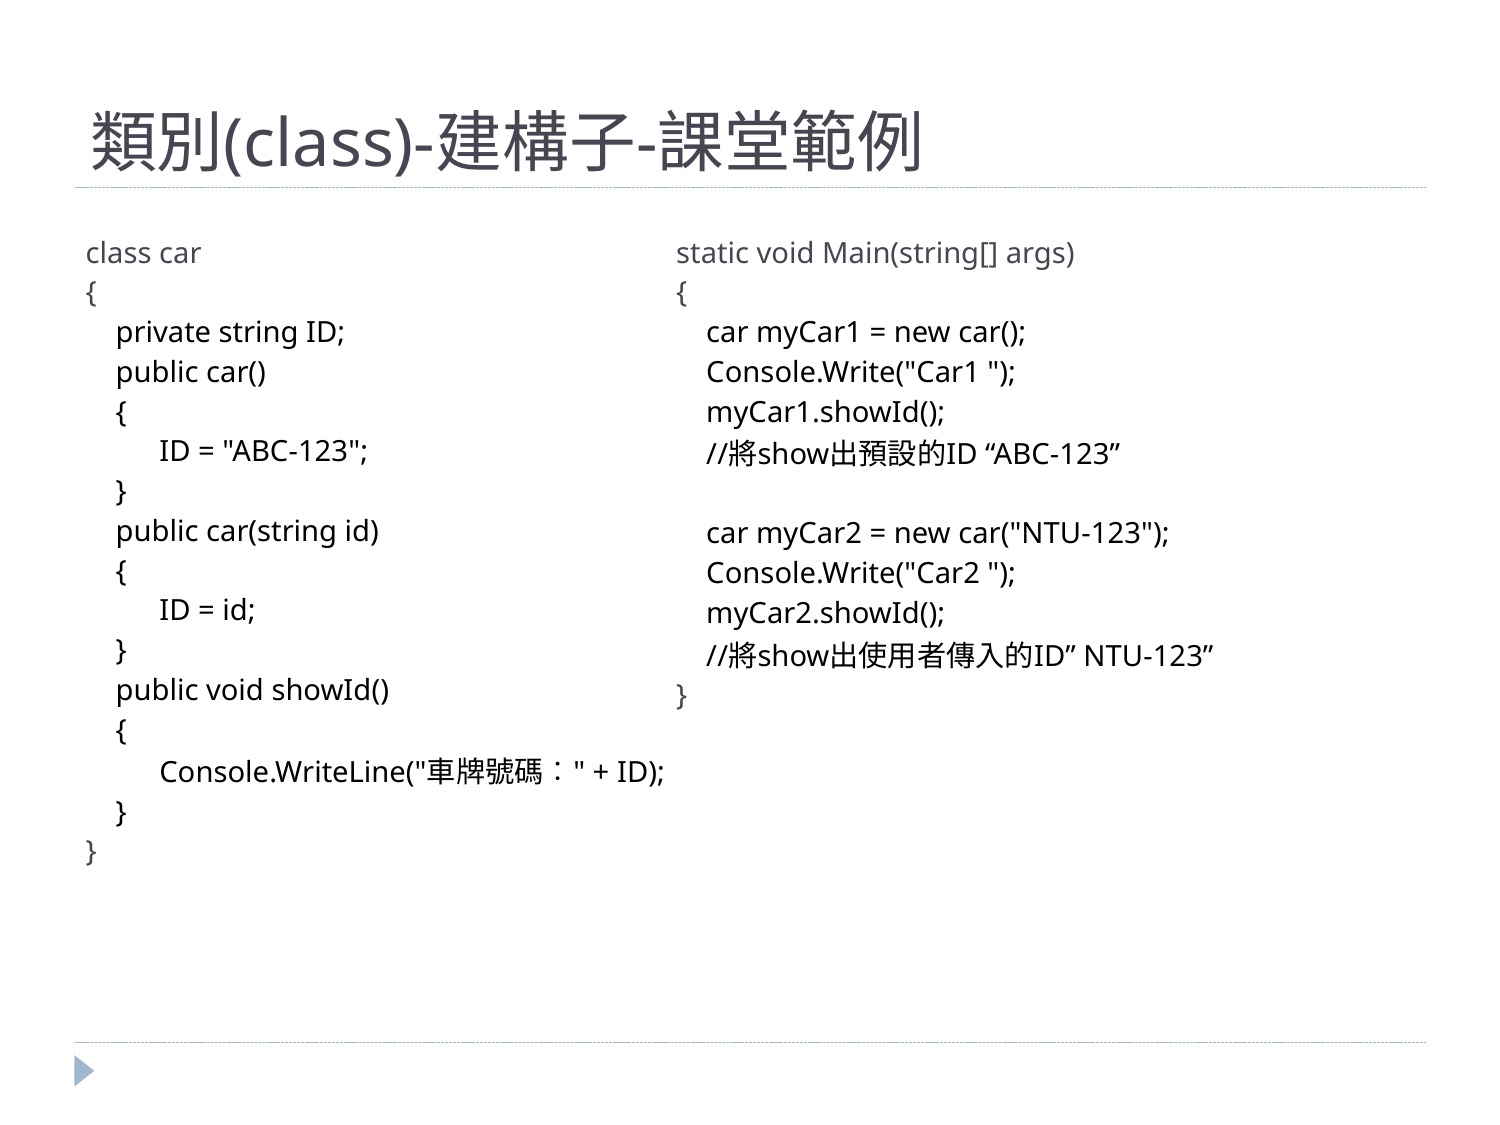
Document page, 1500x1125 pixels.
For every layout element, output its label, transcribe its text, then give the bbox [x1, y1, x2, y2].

text_box class car { private string ID; public car() { ID = "ABC-123"; } public car(string id) { ID = id; } public void showId() { Console.WriteLine("車牌號碼︰" + ID); } } [70, 224, 661, 886]
text_box static void Main(string[] args) { car myCar1 = new car(); Console.Write("Car1 "); myCar1.showId(); //將show出預設的ID “ABC-123” car myCar2 = new car("NTU-123"); Console.Write("Car2 "); myCar2.showId(); //將show出使用者傳入的ID” NTU-123” } [661, 224, 1276, 886]
title 類別(class)-建構子-課堂範例 [75, 24, 1425, 188]
